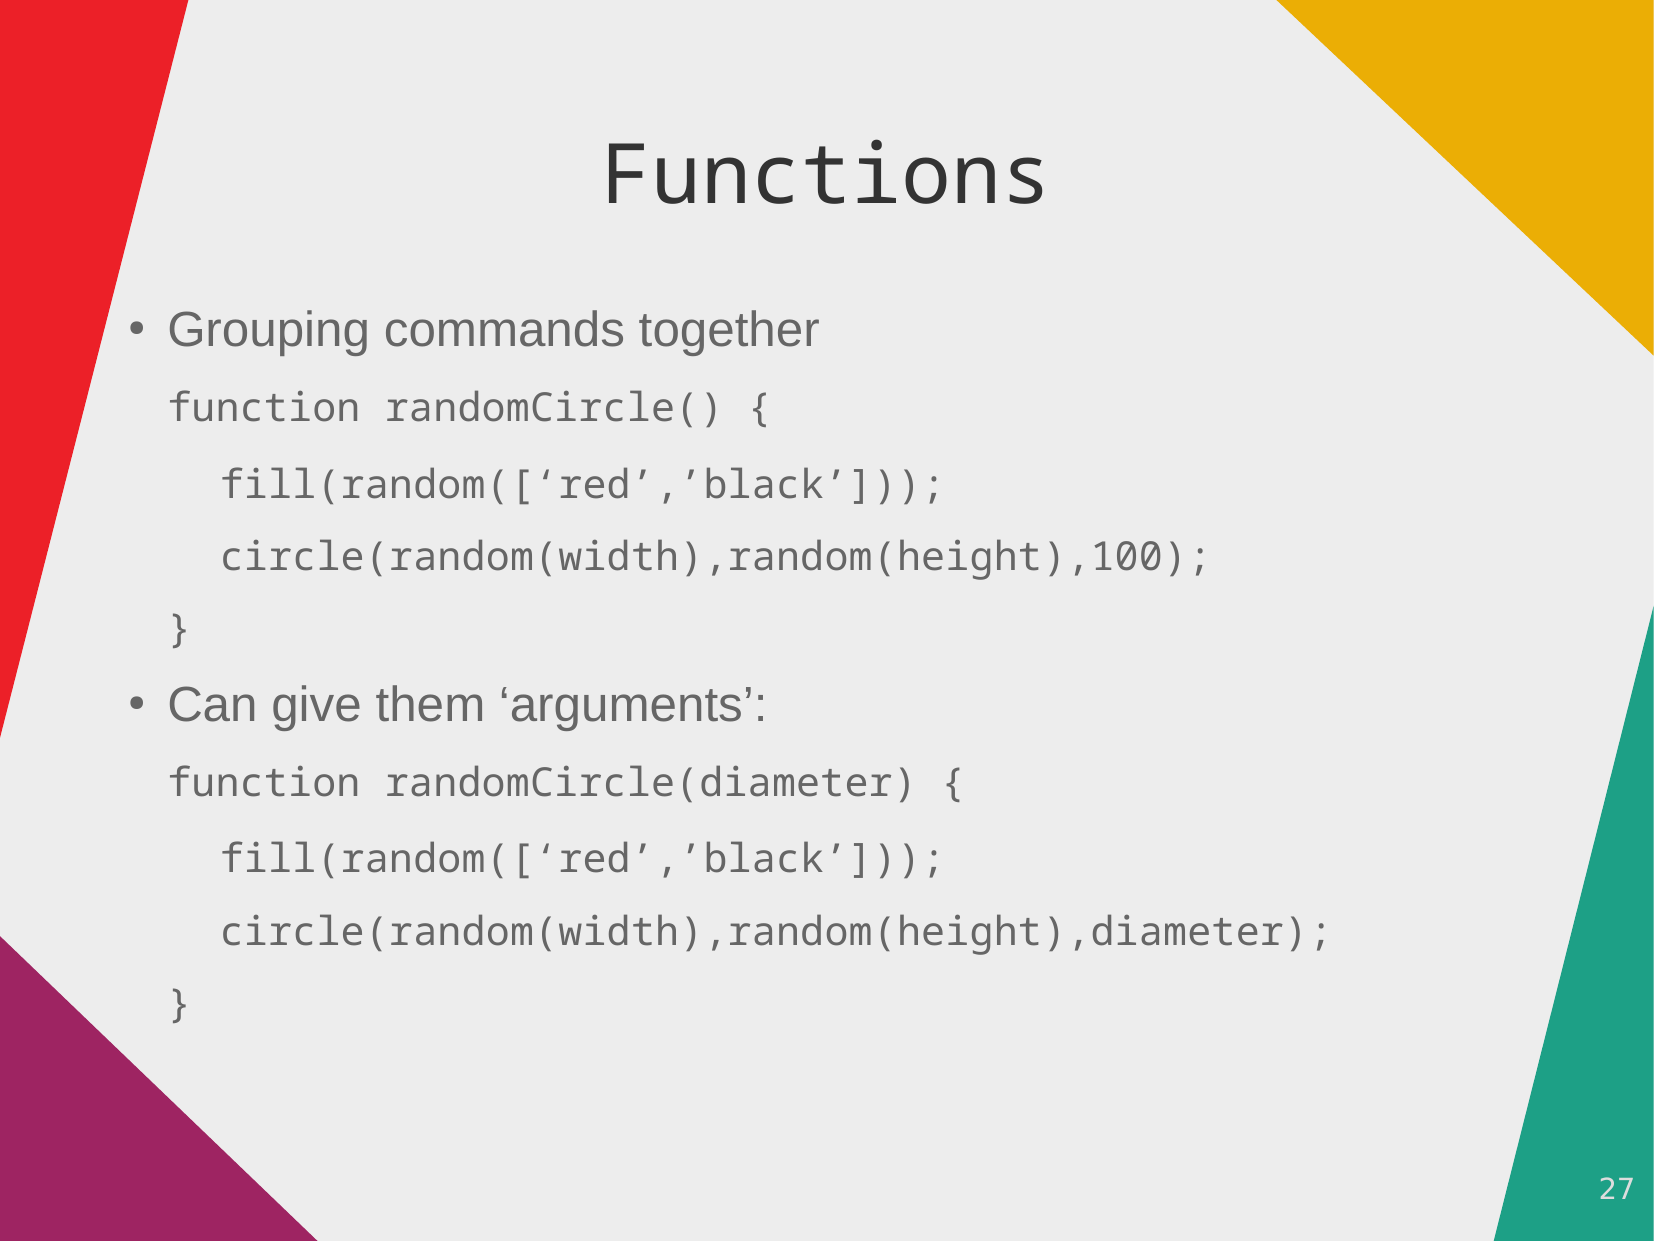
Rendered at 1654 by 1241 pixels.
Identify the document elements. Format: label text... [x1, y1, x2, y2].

list Grouping commands together function randomCircle() { fill(random([‘red’,’black’])); circle(random(width),random(height),100); } Can give them ‘arguments’: function randomCircle(diameter) { fill(random([‘red’,’black’])); circle(random(width),random(height),diameter); } [114, 302, 1539, 1033]
title Functions [114, 73, 1539, 271]
